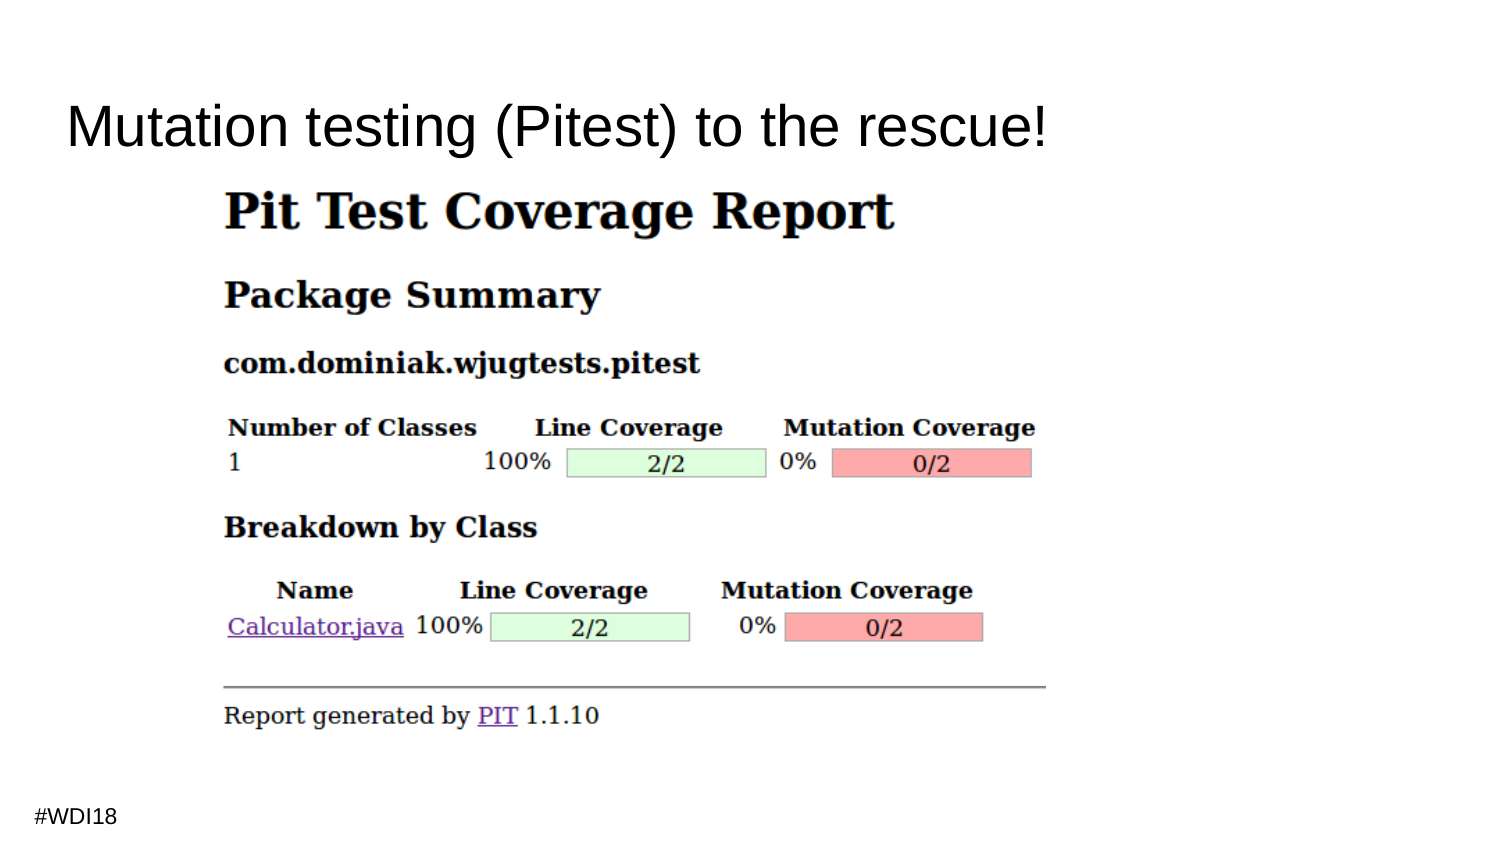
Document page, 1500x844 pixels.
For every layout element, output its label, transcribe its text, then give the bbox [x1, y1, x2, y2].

title Mutation testing (Pitest) to the rescue! [51, 72, 1449, 167]
text_box #WDI18 [0, 786, 247, 844]
picture [218, 187, 1046, 735]
